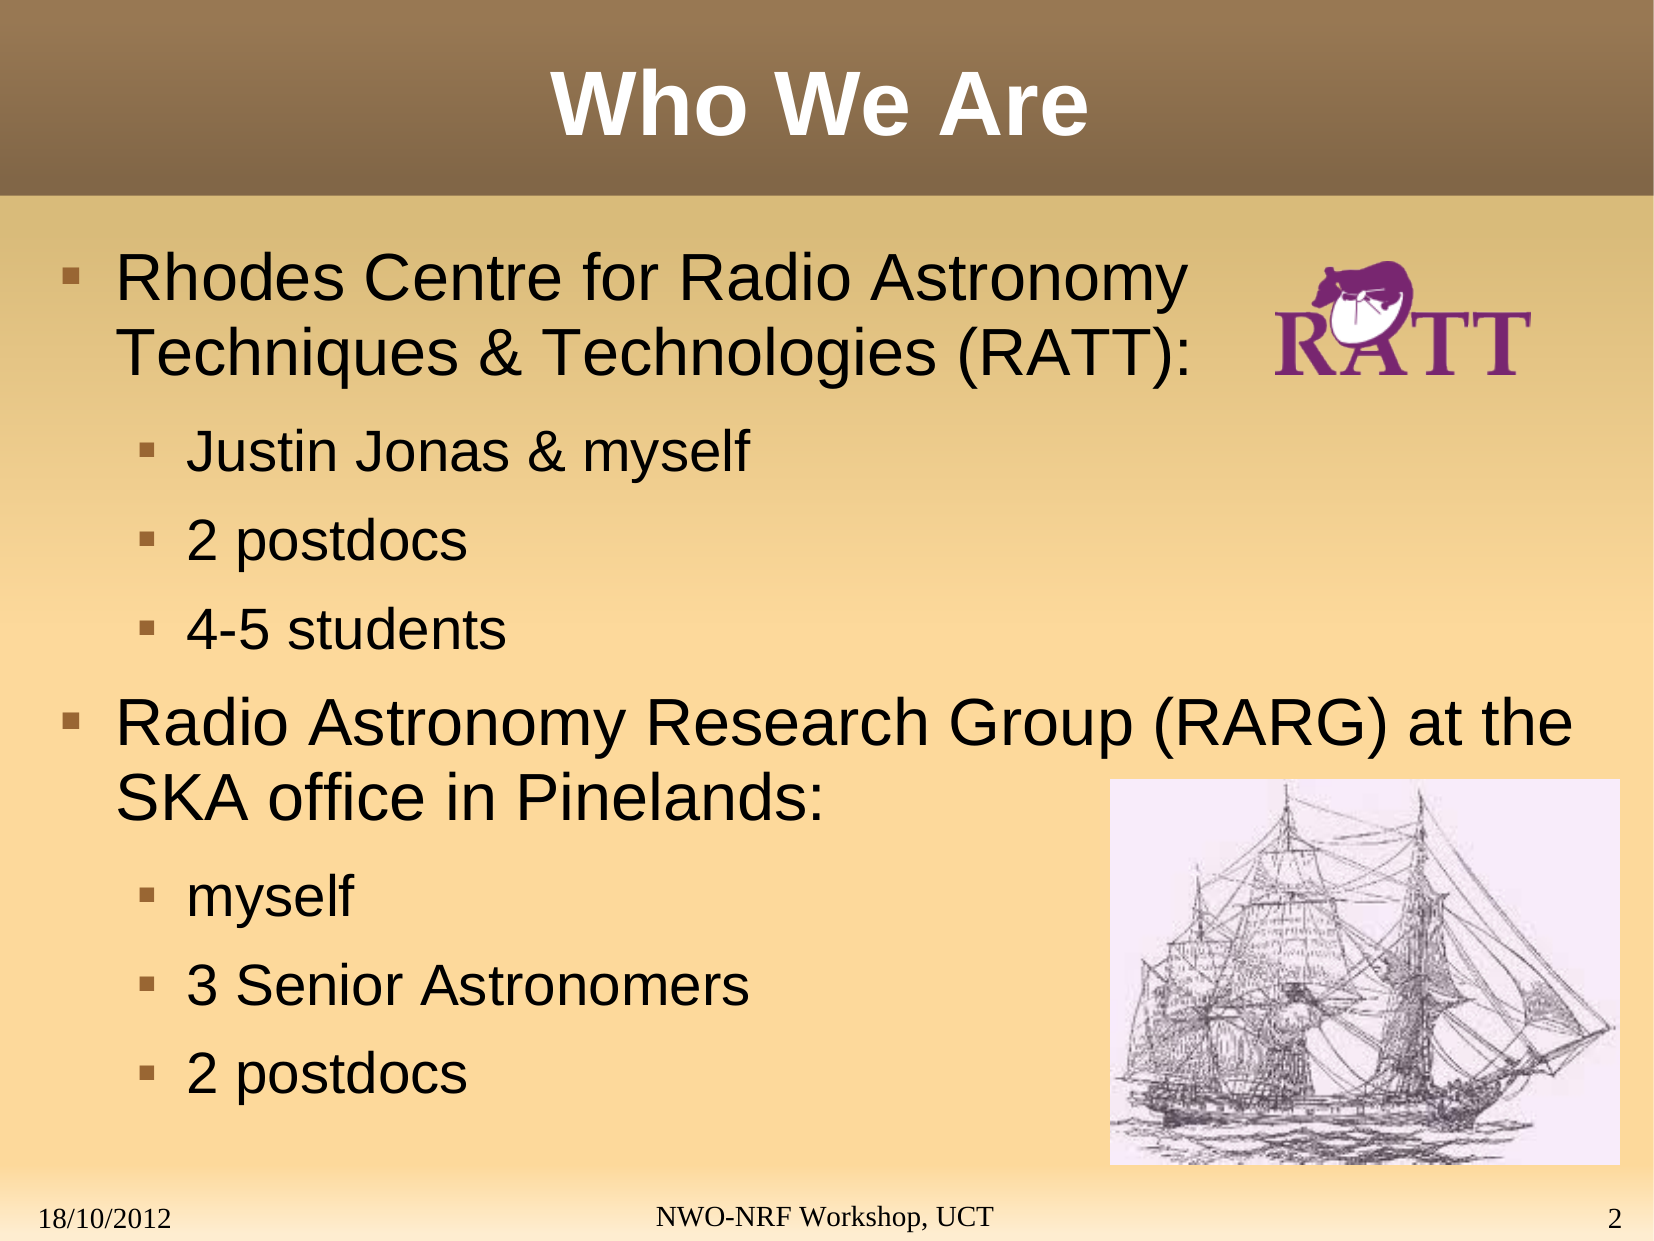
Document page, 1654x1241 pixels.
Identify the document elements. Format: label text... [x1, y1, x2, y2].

list Rhodes Centre for Radio Astronomy Techniques & Technologies (RATT): Justin Jonas & myself 2 postdocs 4-5 students Radio Astronomy Research Group (RARG) at the SKA office in Pinelands: myself 3 Senior Astronomers 2 postdocs [45, 240, 1579, 1196]
picture [0, 0, 1654, 1241]
title Who We Are [76, 0, 1565, 208]
